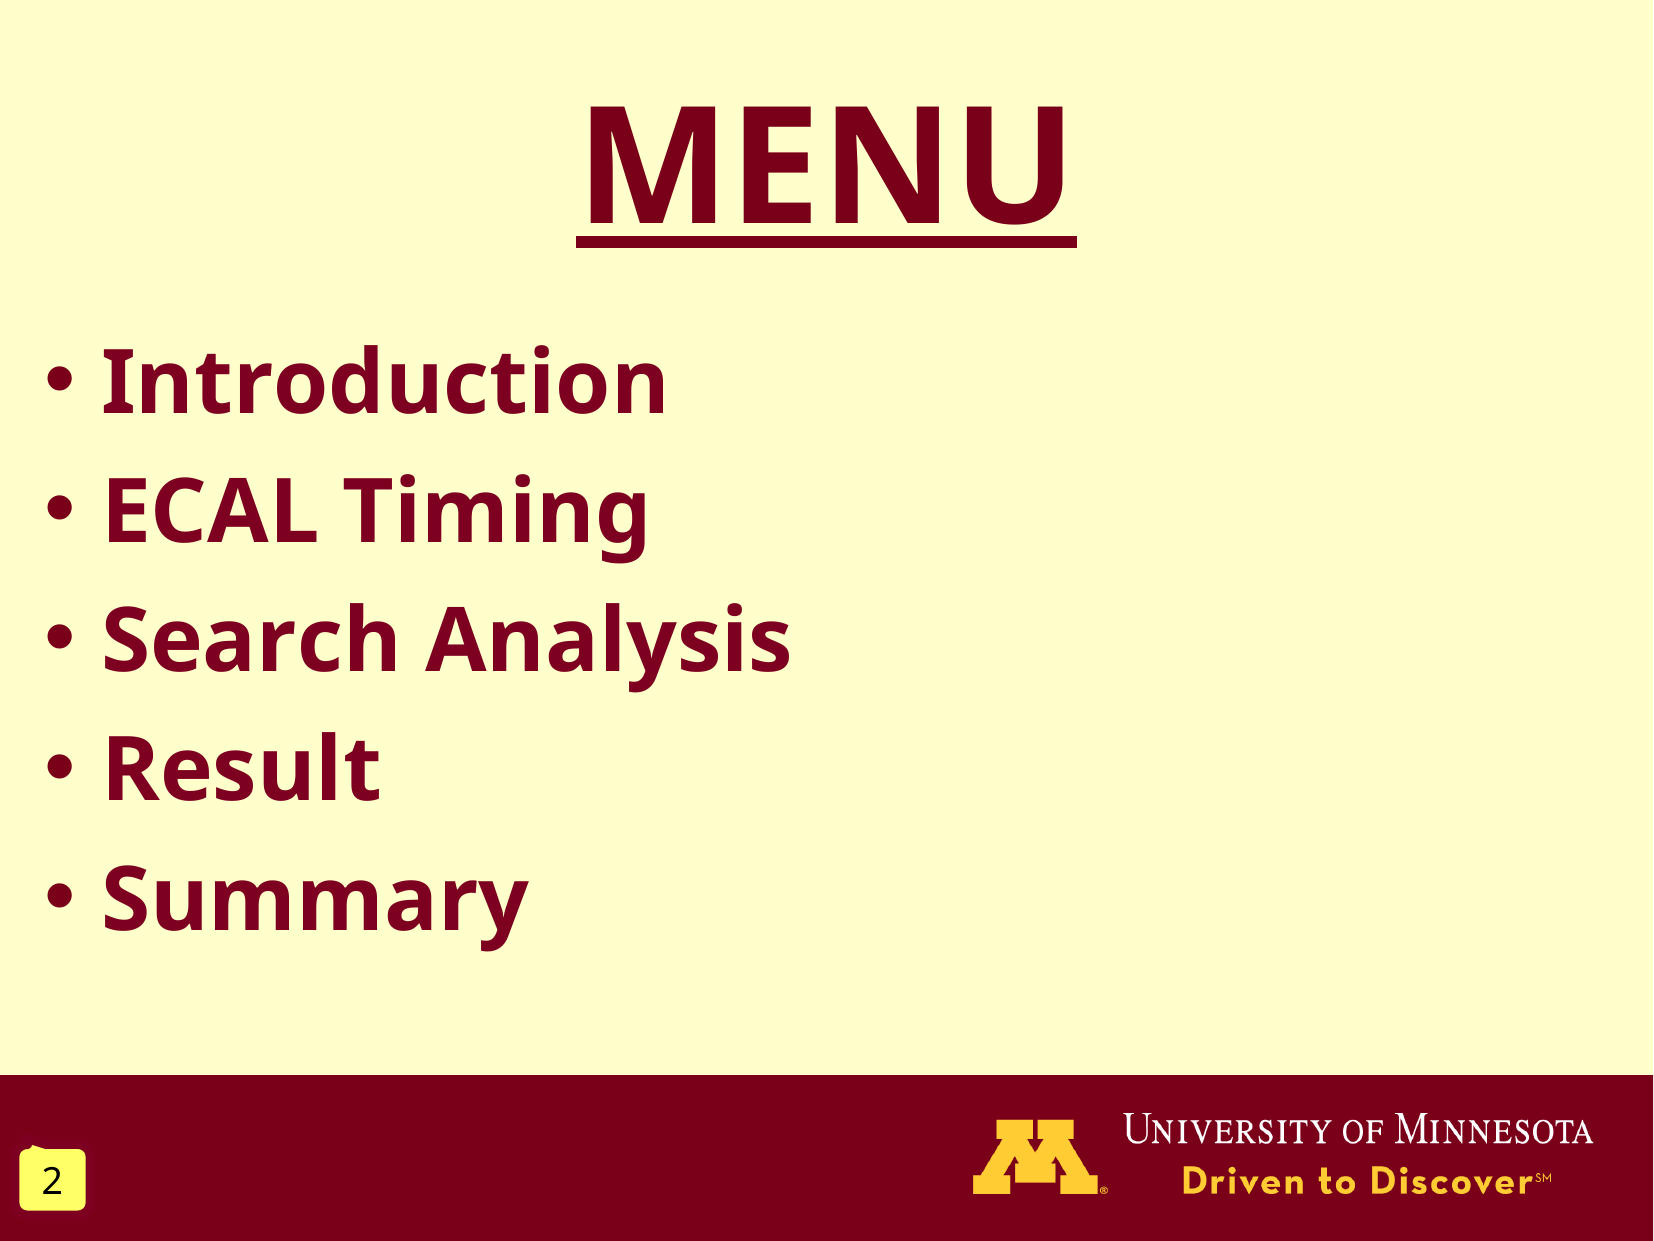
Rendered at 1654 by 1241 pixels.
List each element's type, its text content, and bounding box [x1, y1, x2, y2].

title MENU [123, 52, 1529, 265]
list Introduction ECAL Timing Search Analysis Result Summary [30, 316, 1561, 1036]
text_box 2 [15, 1137, 91, 1216]
picture [0, 1075, 1654, 1241]
